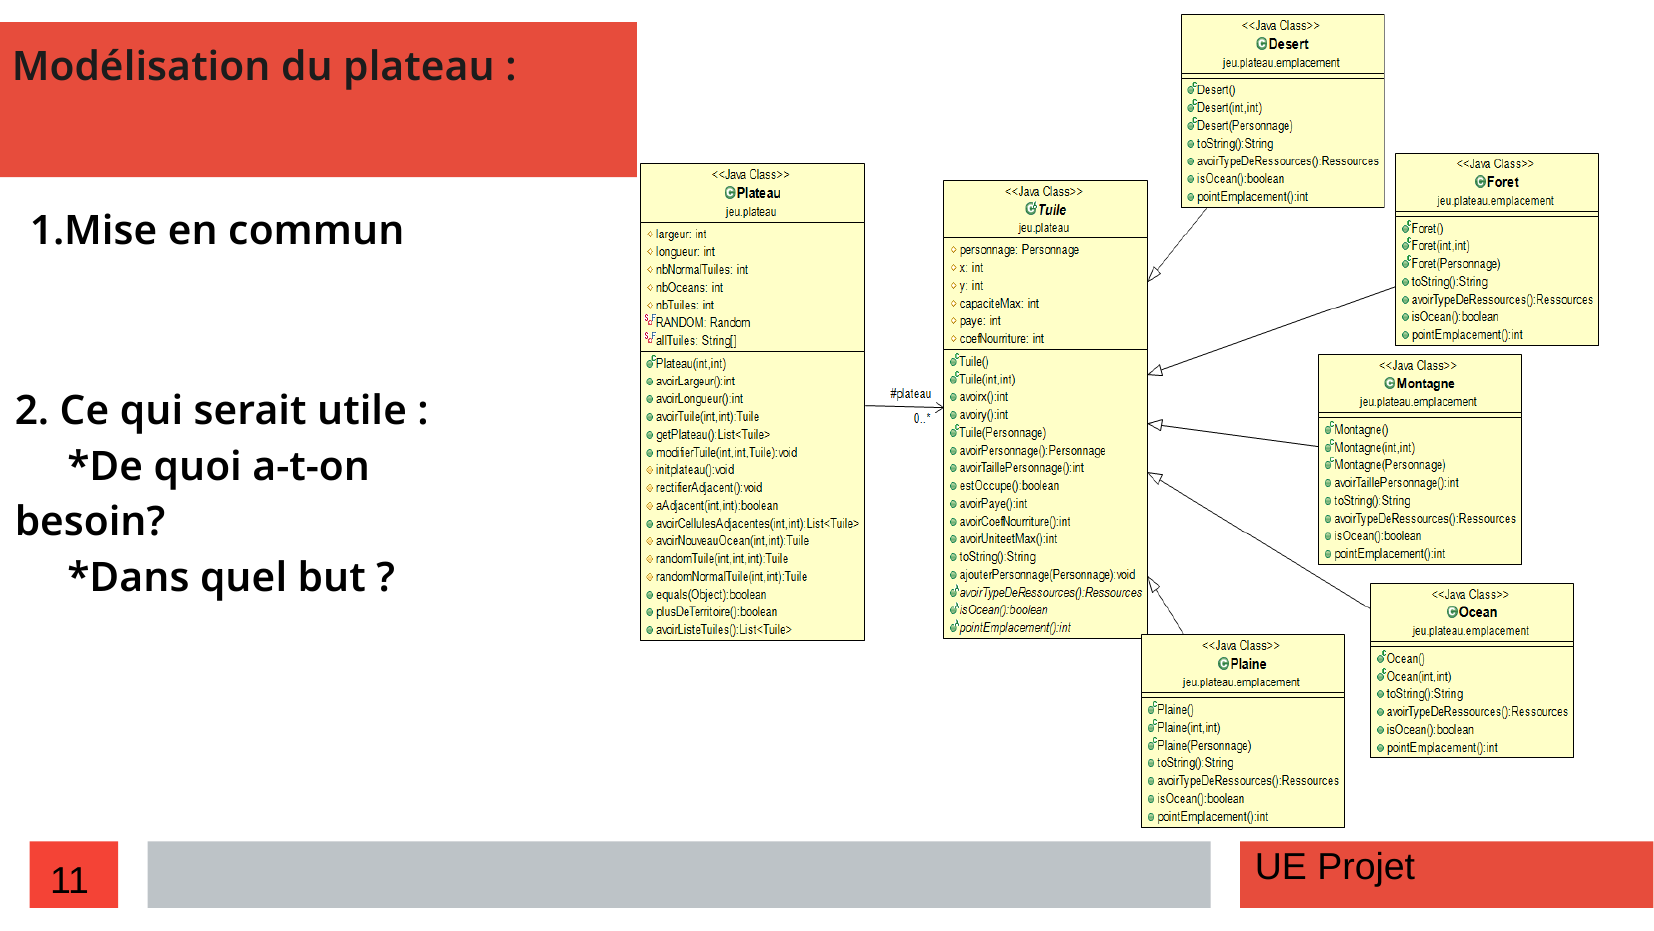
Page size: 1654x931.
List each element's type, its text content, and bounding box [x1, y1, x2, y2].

text_box 11 [35, 852, 119, 910]
text_box 2. Ce qui serait utile : *De quoi a-t-on besoin? *Dans quel but ? [0, 373, 534, 578]
picture [637, 11, 1601, 830]
list Modélisation du plateau : [11, 37, 637, 200]
text_box UE Projet [1240, 838, 1524, 896]
list 1.Mise en commun [0, 200, 637, 459]
